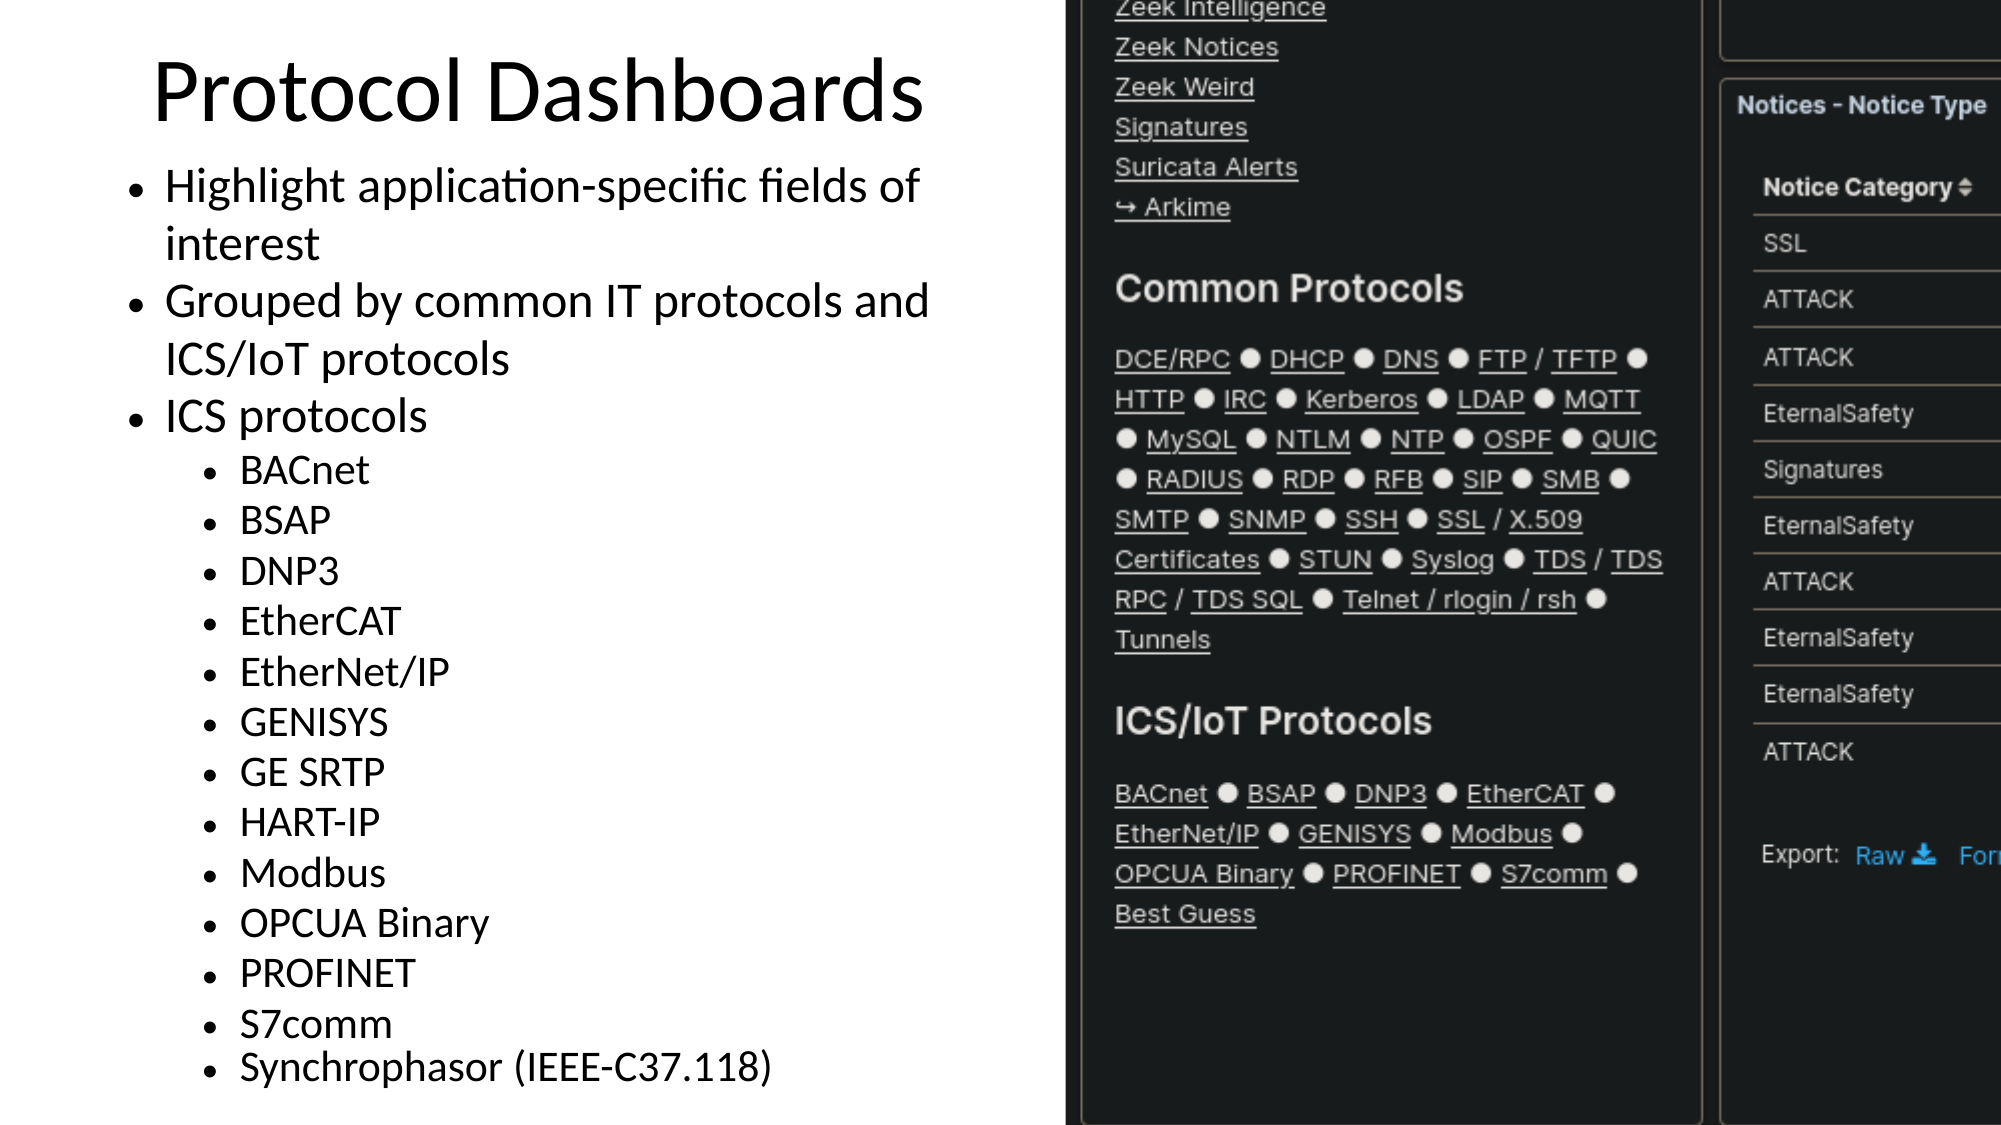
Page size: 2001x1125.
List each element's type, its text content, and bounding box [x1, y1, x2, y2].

text_box Highlight application-specific fields of interest Grouped by common IT protocols and ICS/IoT protocols ICS protocols BACnet BSAP DNP3 EtherCAT EtherNet/IP GENISYS GE SRTP HART-IP Modbus OPCUA Binary PROFINET S7comm Synchrophasor (IEEE-C37.118) [112, 150, 1051, 1102]
title Protocol Dashboards [137, 0, 1065, 201]
picture [1065, 0, 2000, 1125]
